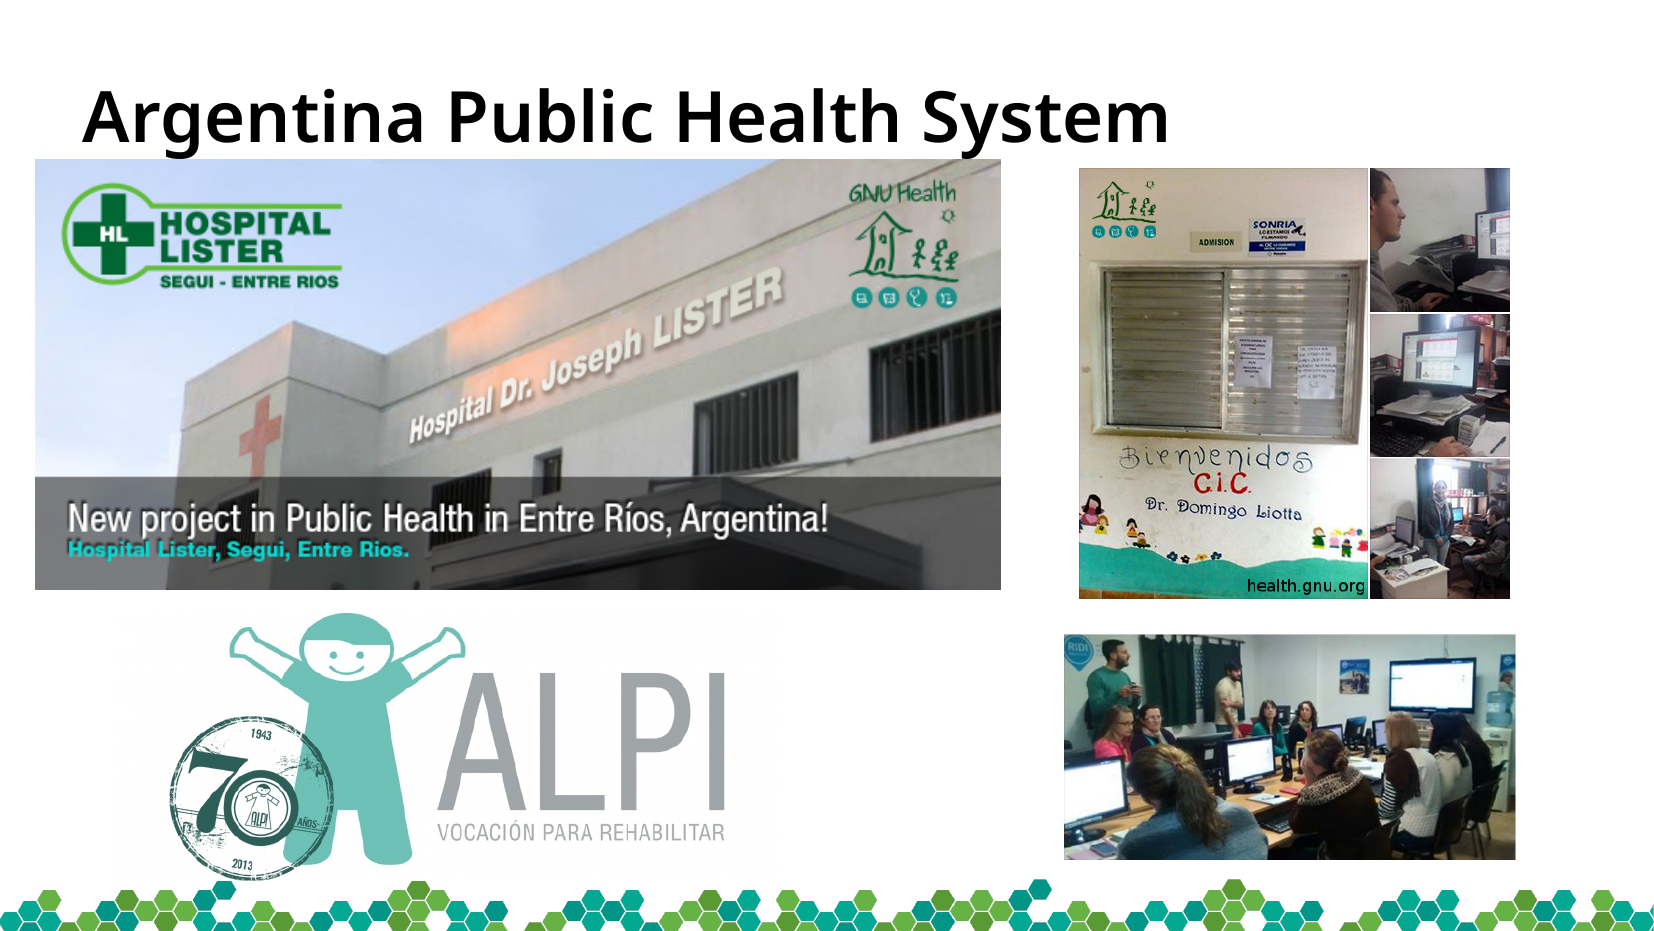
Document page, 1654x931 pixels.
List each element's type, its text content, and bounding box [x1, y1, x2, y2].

picture [35, 159, 1001, 590]
picture [0, 613, 1654, 931]
picture [1068, 159, 1517, 603]
picture [1058, 631, 1521, 860]
title Argentina Public Health System [82, 37, 1571, 193]
list Province Entre Dos Rios Since 2012, 8+ installations Primary Care/Day Care [93, 233, 1608, 849]
